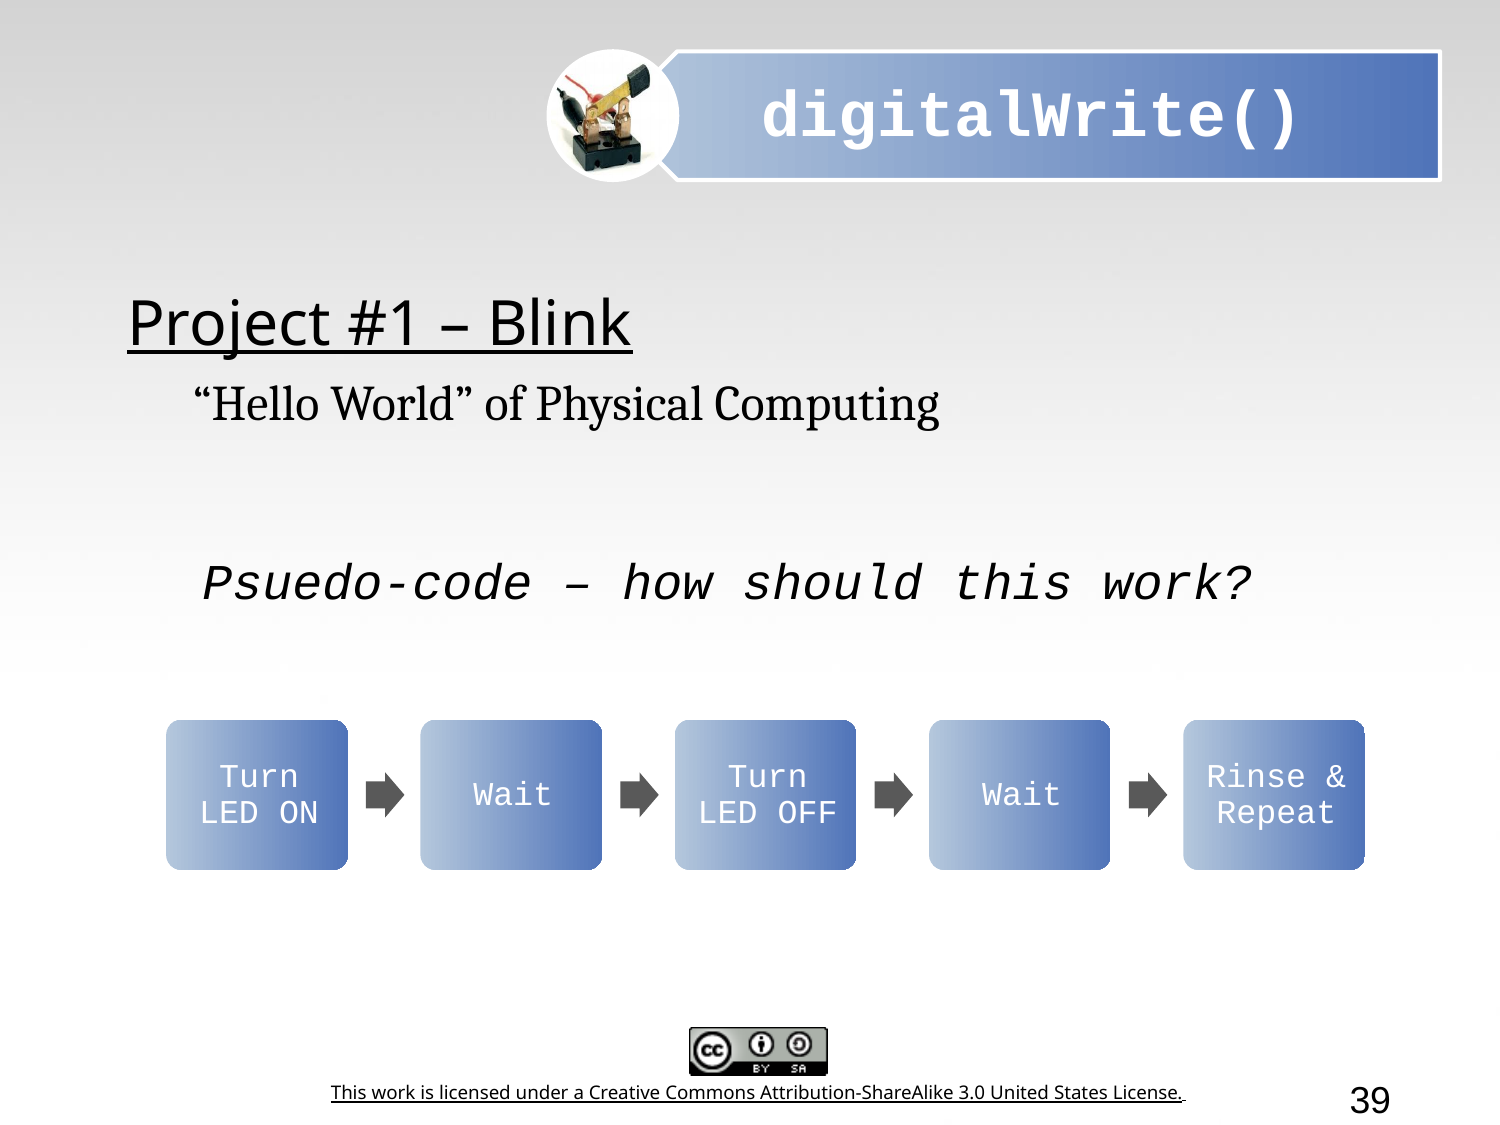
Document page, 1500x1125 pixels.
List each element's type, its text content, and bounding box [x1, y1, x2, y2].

text_box Wait [420, 719, 603, 870]
text_box [620, 772, 659, 818]
text_box Turn LED ON [166, 719, 348, 870]
text_box Turn LED OFF [674, 719, 857, 870]
text_box Wait [928, 719, 1111, 870]
list Project #1 – Blink “Hello World” of Physical Computing Psuedo-code – how should this work? [112, 274, 1388, 1000]
picture [0, 0, 1500, 1125]
text_box [874, 772, 914, 818]
text_box [1128, 772, 1168, 818]
text_box [548, 51, 678, 180]
text_box [365, 772, 405, 818]
text_box Rinse & Repeat [1183, 719, 1366, 870]
text_box digitalWrite() [659, 51, 1441, 180]
